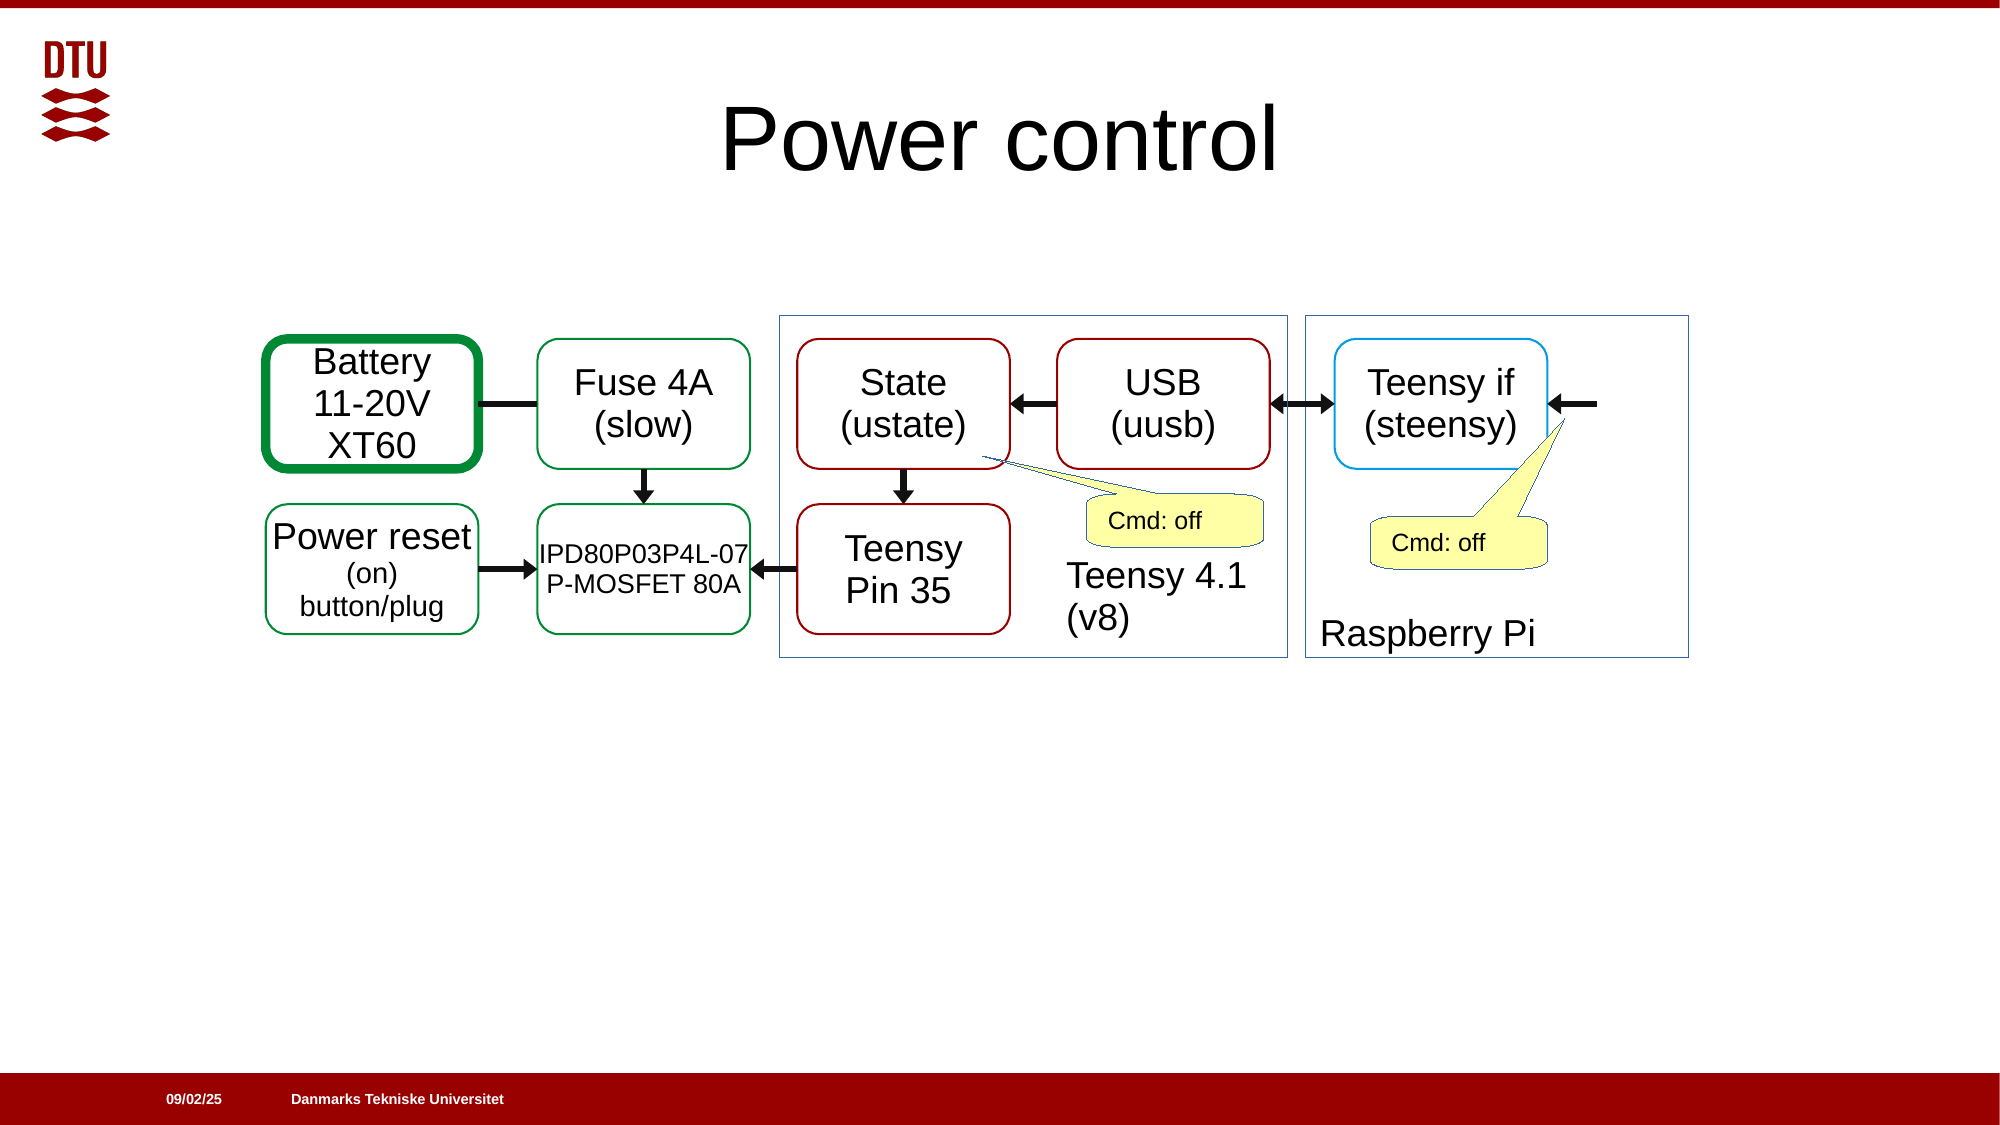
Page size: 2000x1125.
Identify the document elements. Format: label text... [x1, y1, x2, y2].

text_box Teensy 4.1 (v8) [1051, 547, 1273, 646]
text_box Raspberry Pi [1305, 604, 1552, 662]
text_box Cmd: off [982, 456, 1264, 548]
text_box Teensy Pin 35 [797, 504, 1010, 635]
title Power control [99, 44, 1900, 233]
text_box Power reset (on) button/plug [265, 504, 479, 635]
text_box USB (uusb) [1057, 338, 1270, 469]
text_box IPD80P03P4L-07 P-MOSFET 80A [537, 504, 751, 635]
text_box Battery 11-20V XT60 [265, 338, 479, 469]
text_box Teensy if (steensy) [1334, 338, 1548, 469]
text_box State (ustate) [797, 338, 1010, 469]
text_box Fuse 4A (slow) [537, 338, 751, 469]
text_box Cmd: off [1370, 418, 1565, 570]
